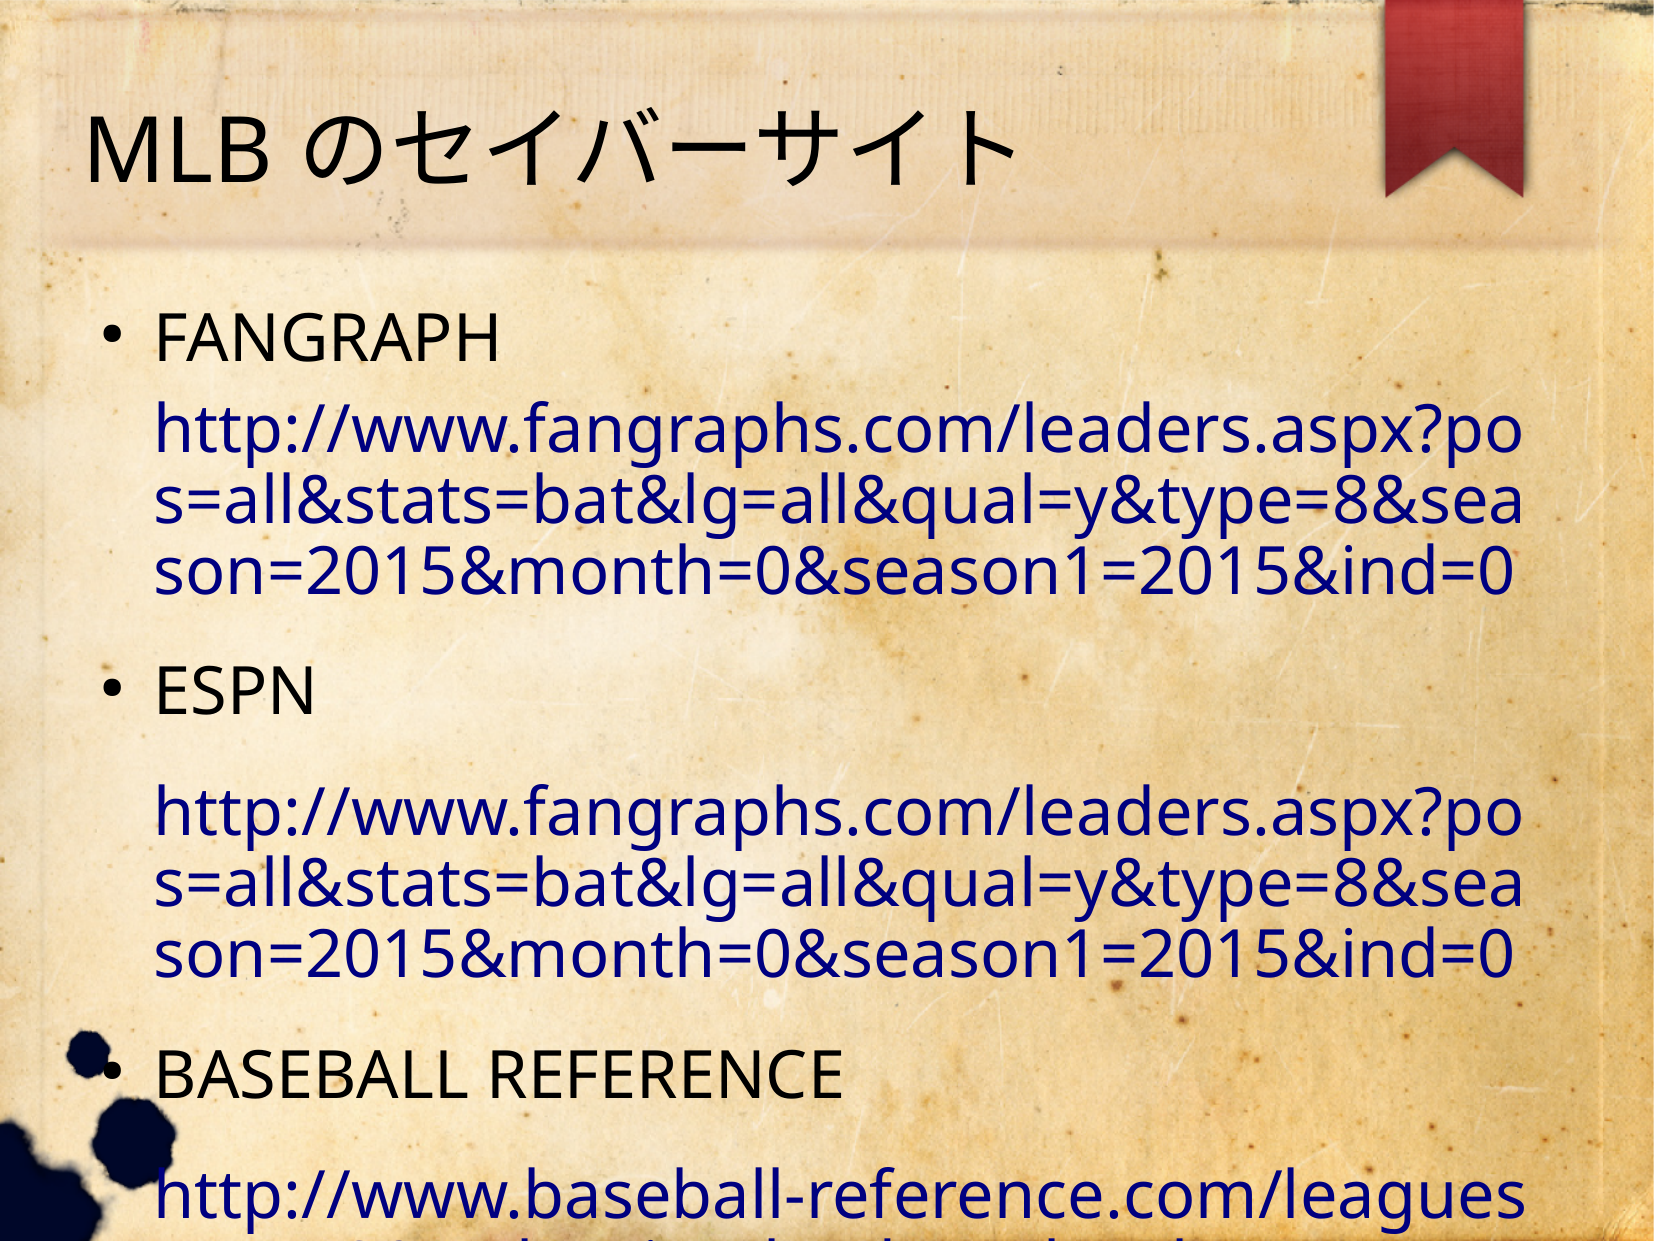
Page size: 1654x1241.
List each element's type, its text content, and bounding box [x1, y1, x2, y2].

list FANGRAPH http://www.fangraphs.com/leaders.aspx?pos=all&stats=bat&lg=all&qual=y&type=8&season=2015&month=0&season1=2015&ind=0 ESPN http://www.fangraphs.com/leaders.aspx?pos=all&stats=bat&lg=all&qual=y&type=8&season=2015&month=0&season1=2015&ind=0 BASEBALL REFERENCE http://www.baseball-reference.com/leagues/MLB/2015-batting-leaders.shtml [82, 290, 1538, 1010]
picture [0, 0, 1654, 1241]
title MLBのセイバーサイト [82, 49, 1347, 237]
